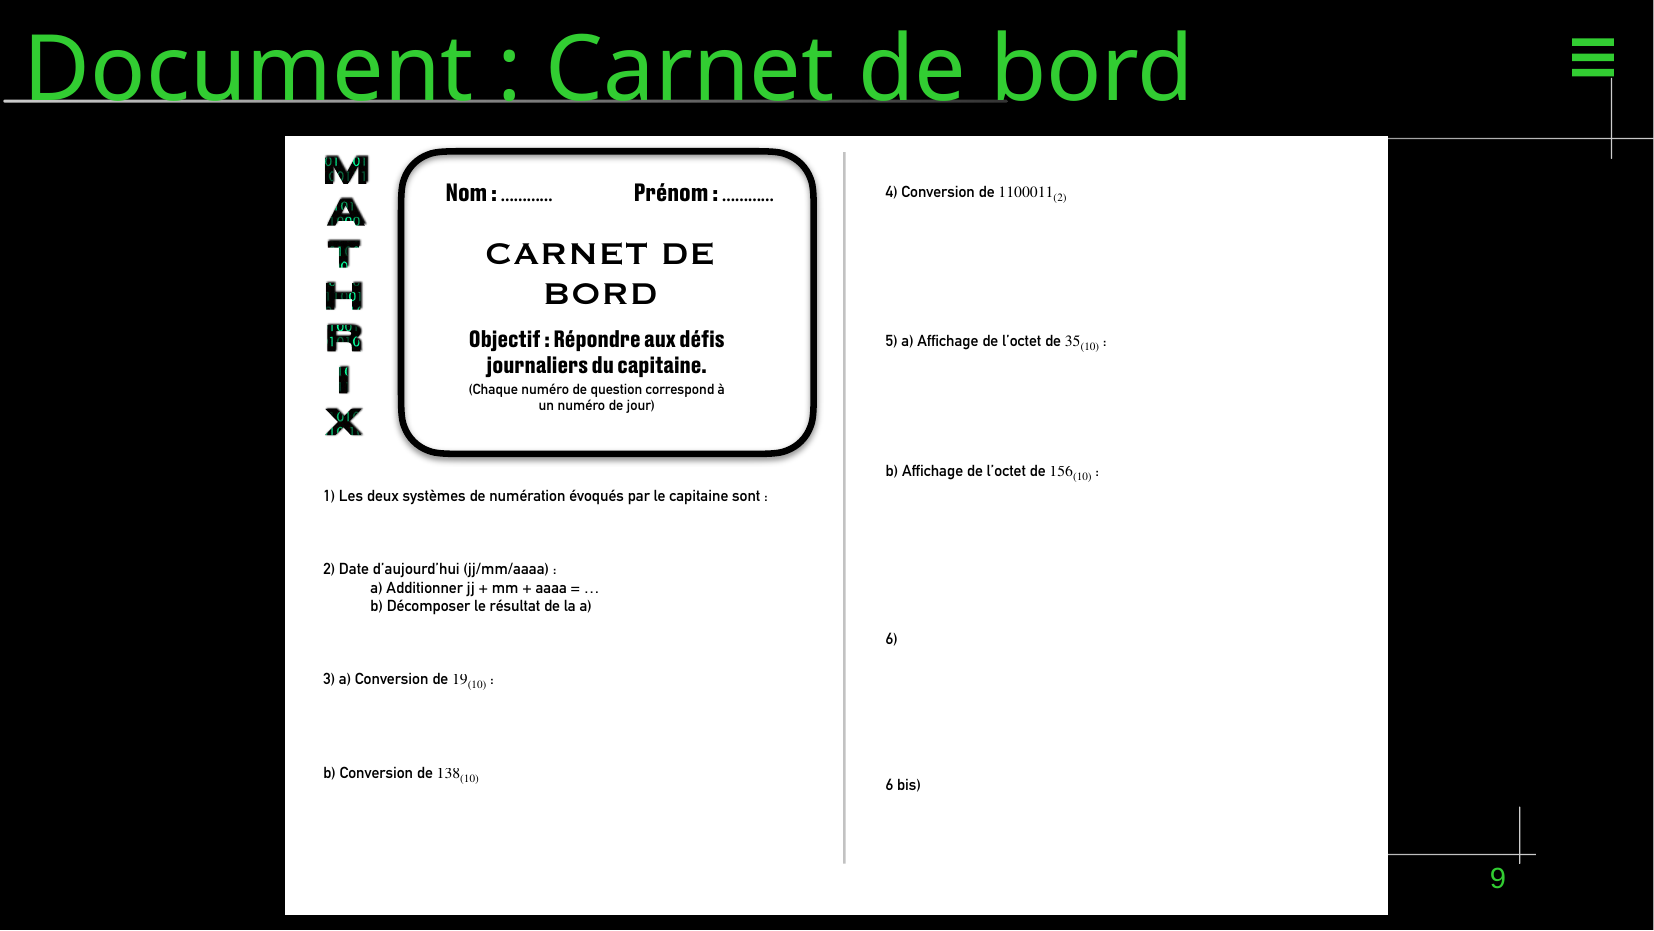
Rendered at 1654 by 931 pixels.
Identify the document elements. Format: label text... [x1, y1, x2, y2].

title Document : Carnet de bord [23, 2, 1589, 128]
picture [285, 136, 1388, 916]
picture [1563, 28, 1625, 89]
